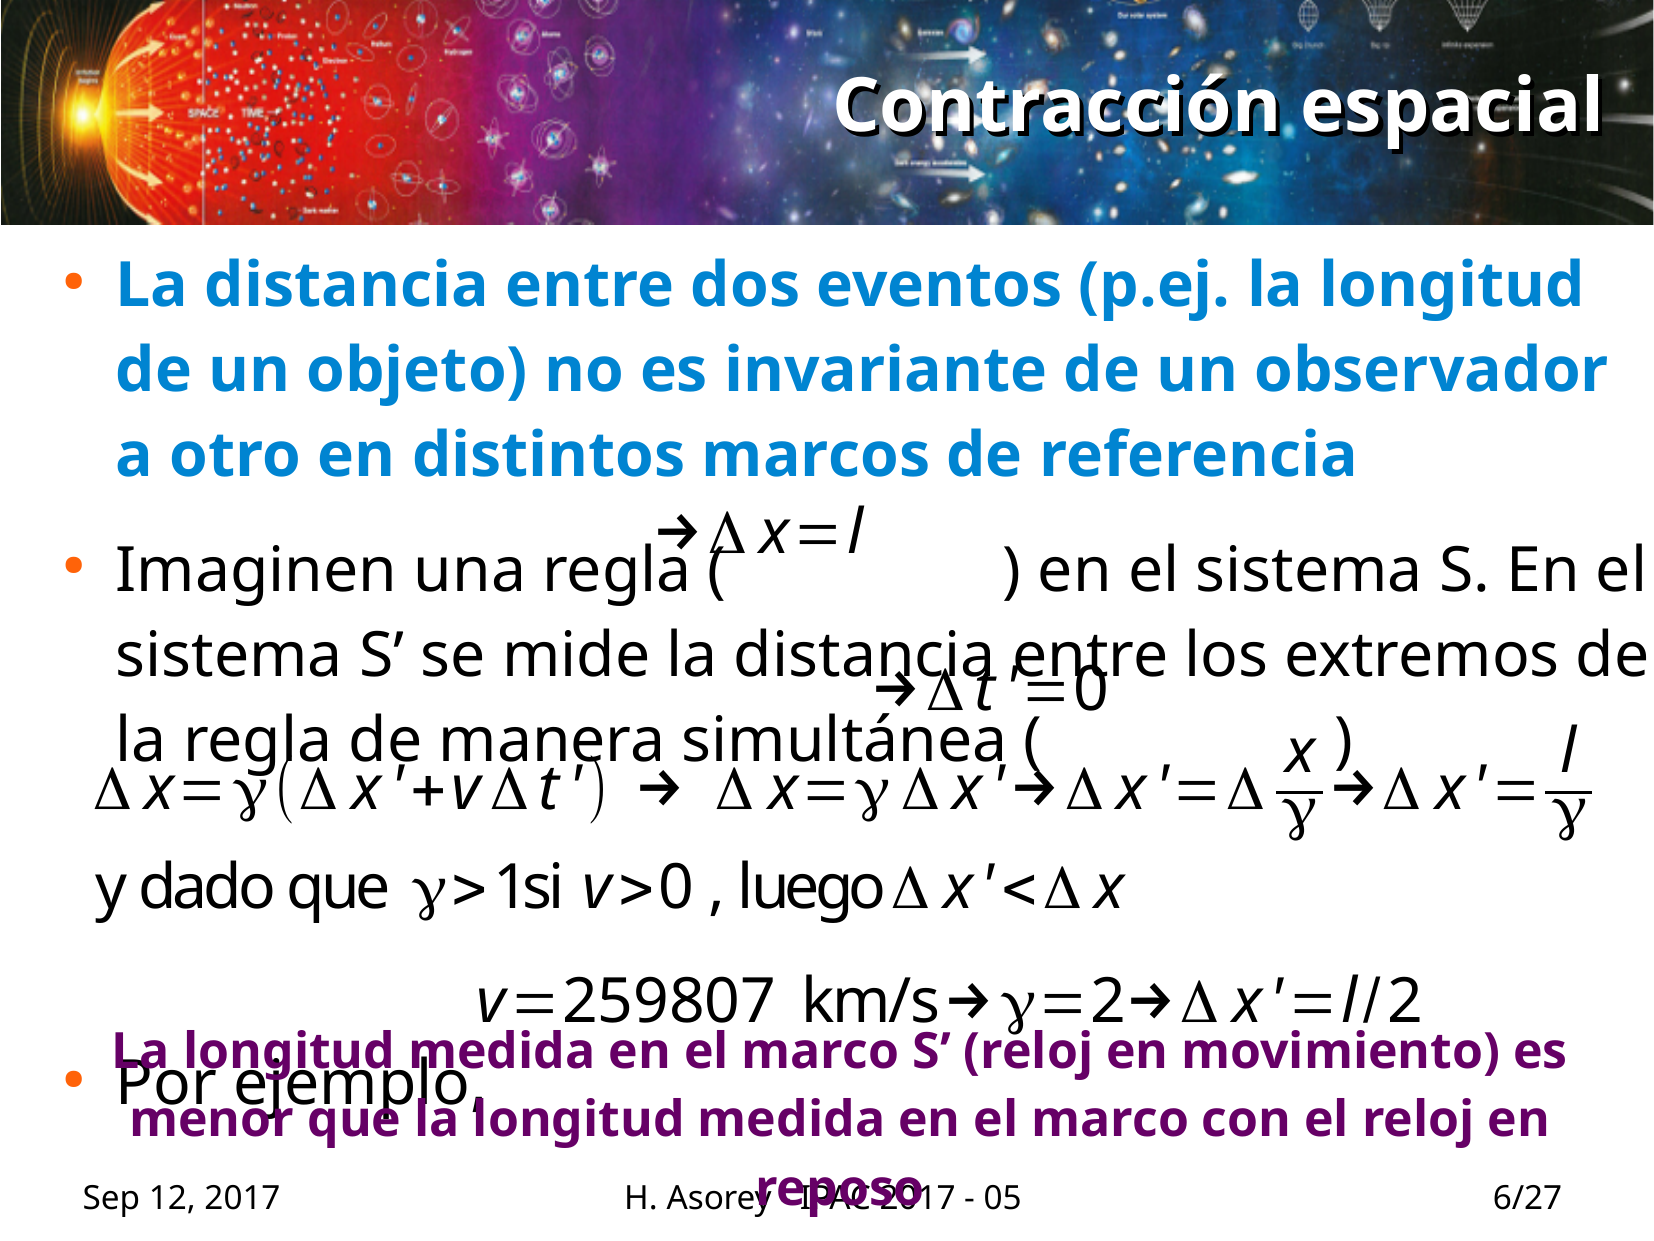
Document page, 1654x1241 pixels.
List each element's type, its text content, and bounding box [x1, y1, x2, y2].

picture [1, 0, 1654, 225]
chart [85, 649, 1602, 924]
chart [647, 492, 871, 569]
chart [469, 961, 1426, 990]
text_box La longitud medida en el marco S’ (reloj en movimiento) es menor que la longitud medida en el marco con el reloj en reposo [60, 990, 1621, 1241]
title Contracción espacial [45, 15, 1606, 191]
list La distancia entre dos eventos (p.ej. la longitud de un objeto) no es invariante de un observador a otro en distintos marcos de referencia Imaginen una regla ( ) en el sistema S. En el sistema S’ se mide la distancia entre los extremos de la regla de manera simultánea ( ) Por ejemplo, [45, 240, 1654, 1141]
